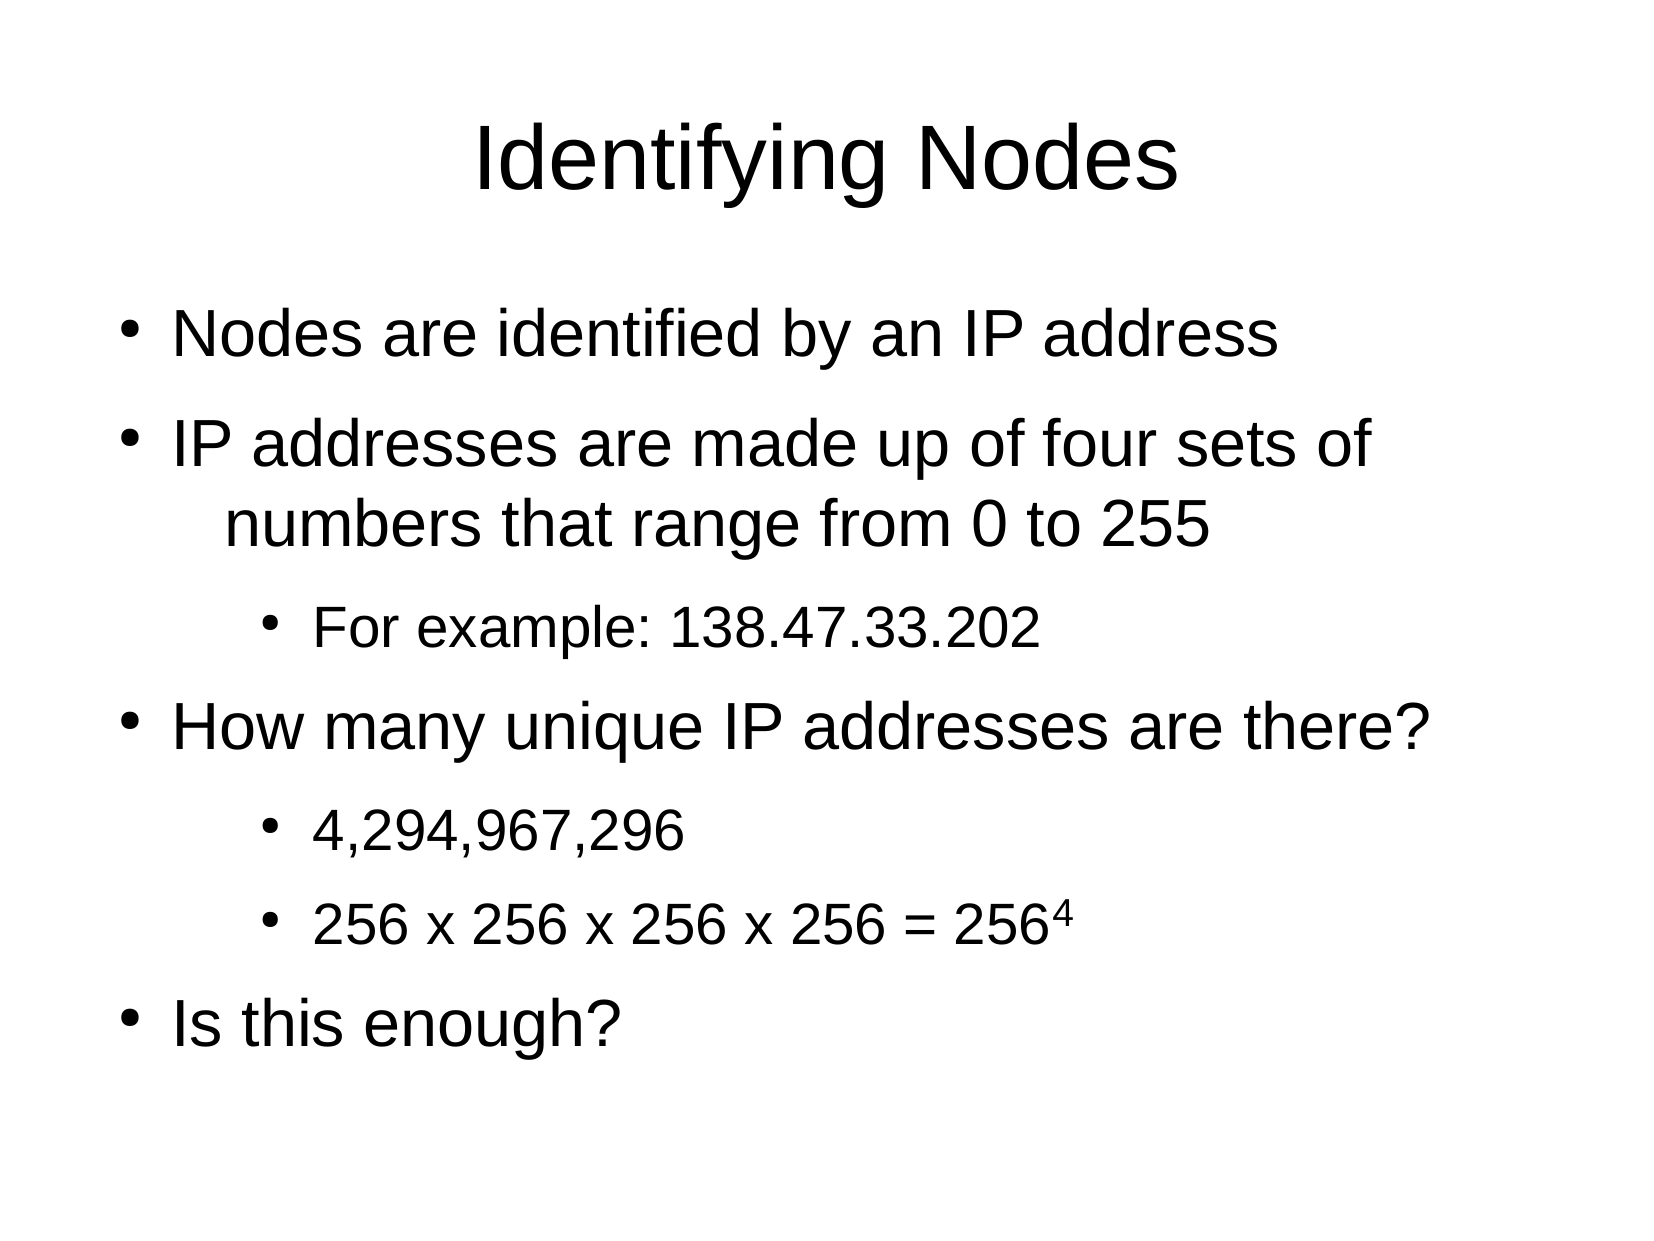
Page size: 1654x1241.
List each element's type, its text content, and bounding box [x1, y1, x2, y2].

list Nodes are identified by an IP address IP addresses are made up of four sets of numbers that range from 0 to 255 For example: 138.47.33.202 How many unique IP addresses are there? 4,294,967,296 256 x 256 x 256 x 256 = 2564 Is this enough? [82, 290, 1571, 1109]
title Identifying Nodes [82, 49, 1571, 257]
